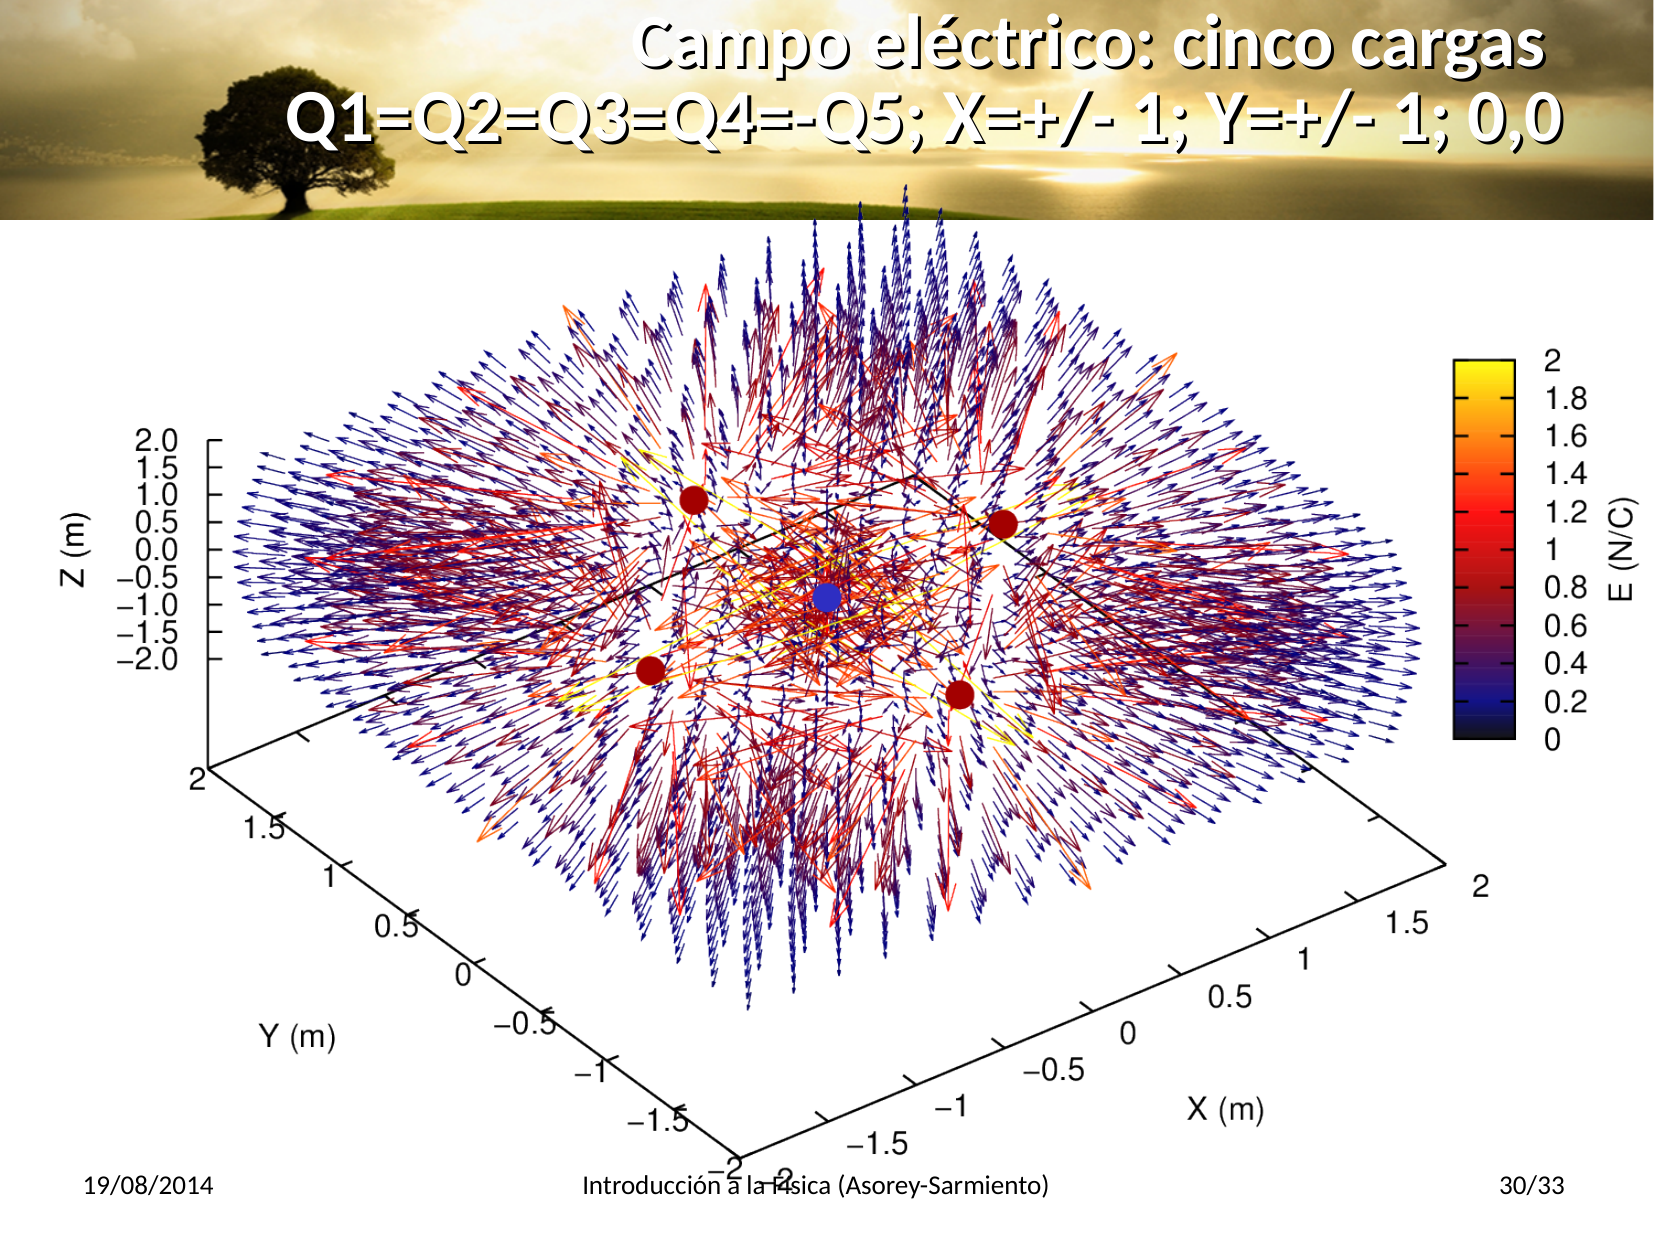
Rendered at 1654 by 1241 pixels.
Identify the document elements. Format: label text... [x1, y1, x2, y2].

picture [0, 0, 1654, 1241]
title Campo eléctrico: cinco cargas Q1=Q2=Q3=Q4=-Q5; X=+/- 1; Y=+/- 1; 0,0 [75, 0, 1564, 89]
